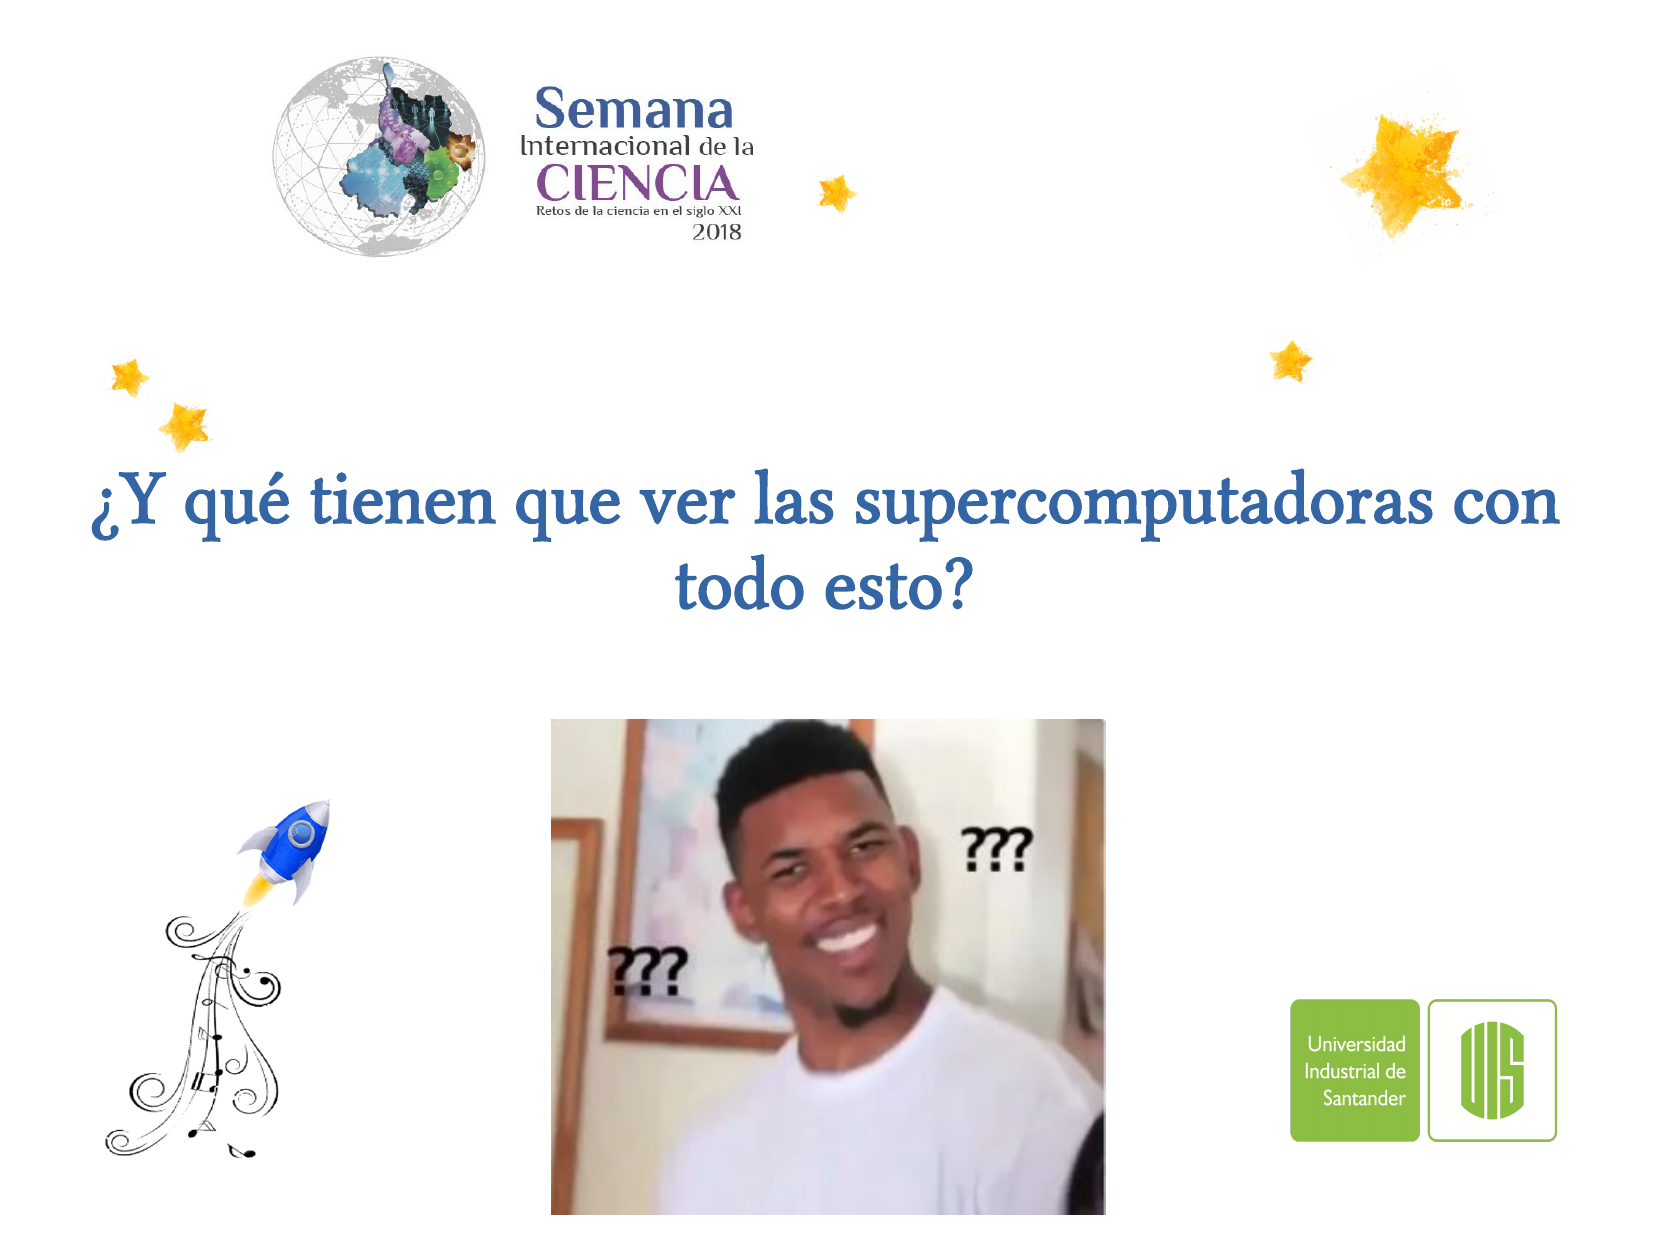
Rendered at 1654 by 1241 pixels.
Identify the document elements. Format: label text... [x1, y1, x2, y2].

picture [0, 0, 1654, 1241]
title ¿Y qué tienen que ver las supercomputadoras con todo esto? [58, 454, 1592, 627]
